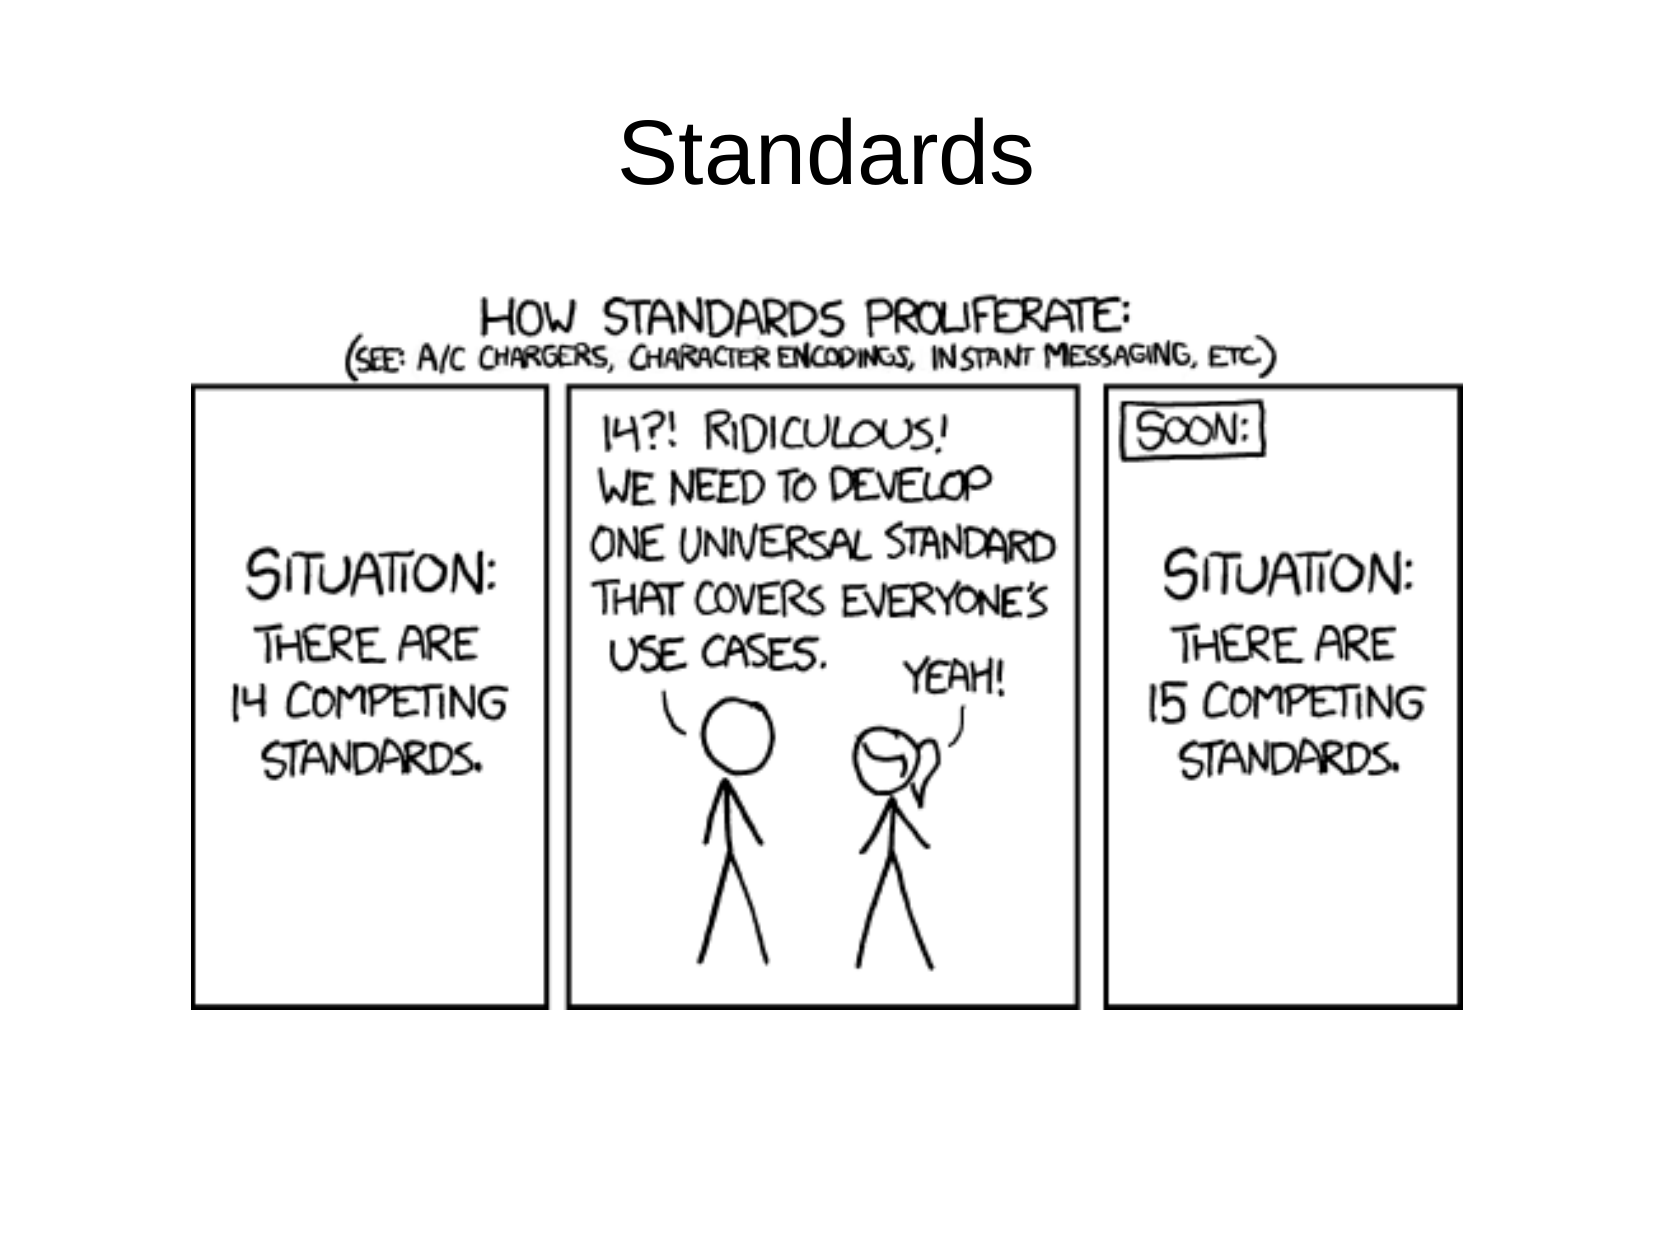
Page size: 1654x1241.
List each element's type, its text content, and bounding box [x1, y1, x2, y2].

picture [191, 290, 1463, 1010]
title Standards [82, 49, 1571, 257]
